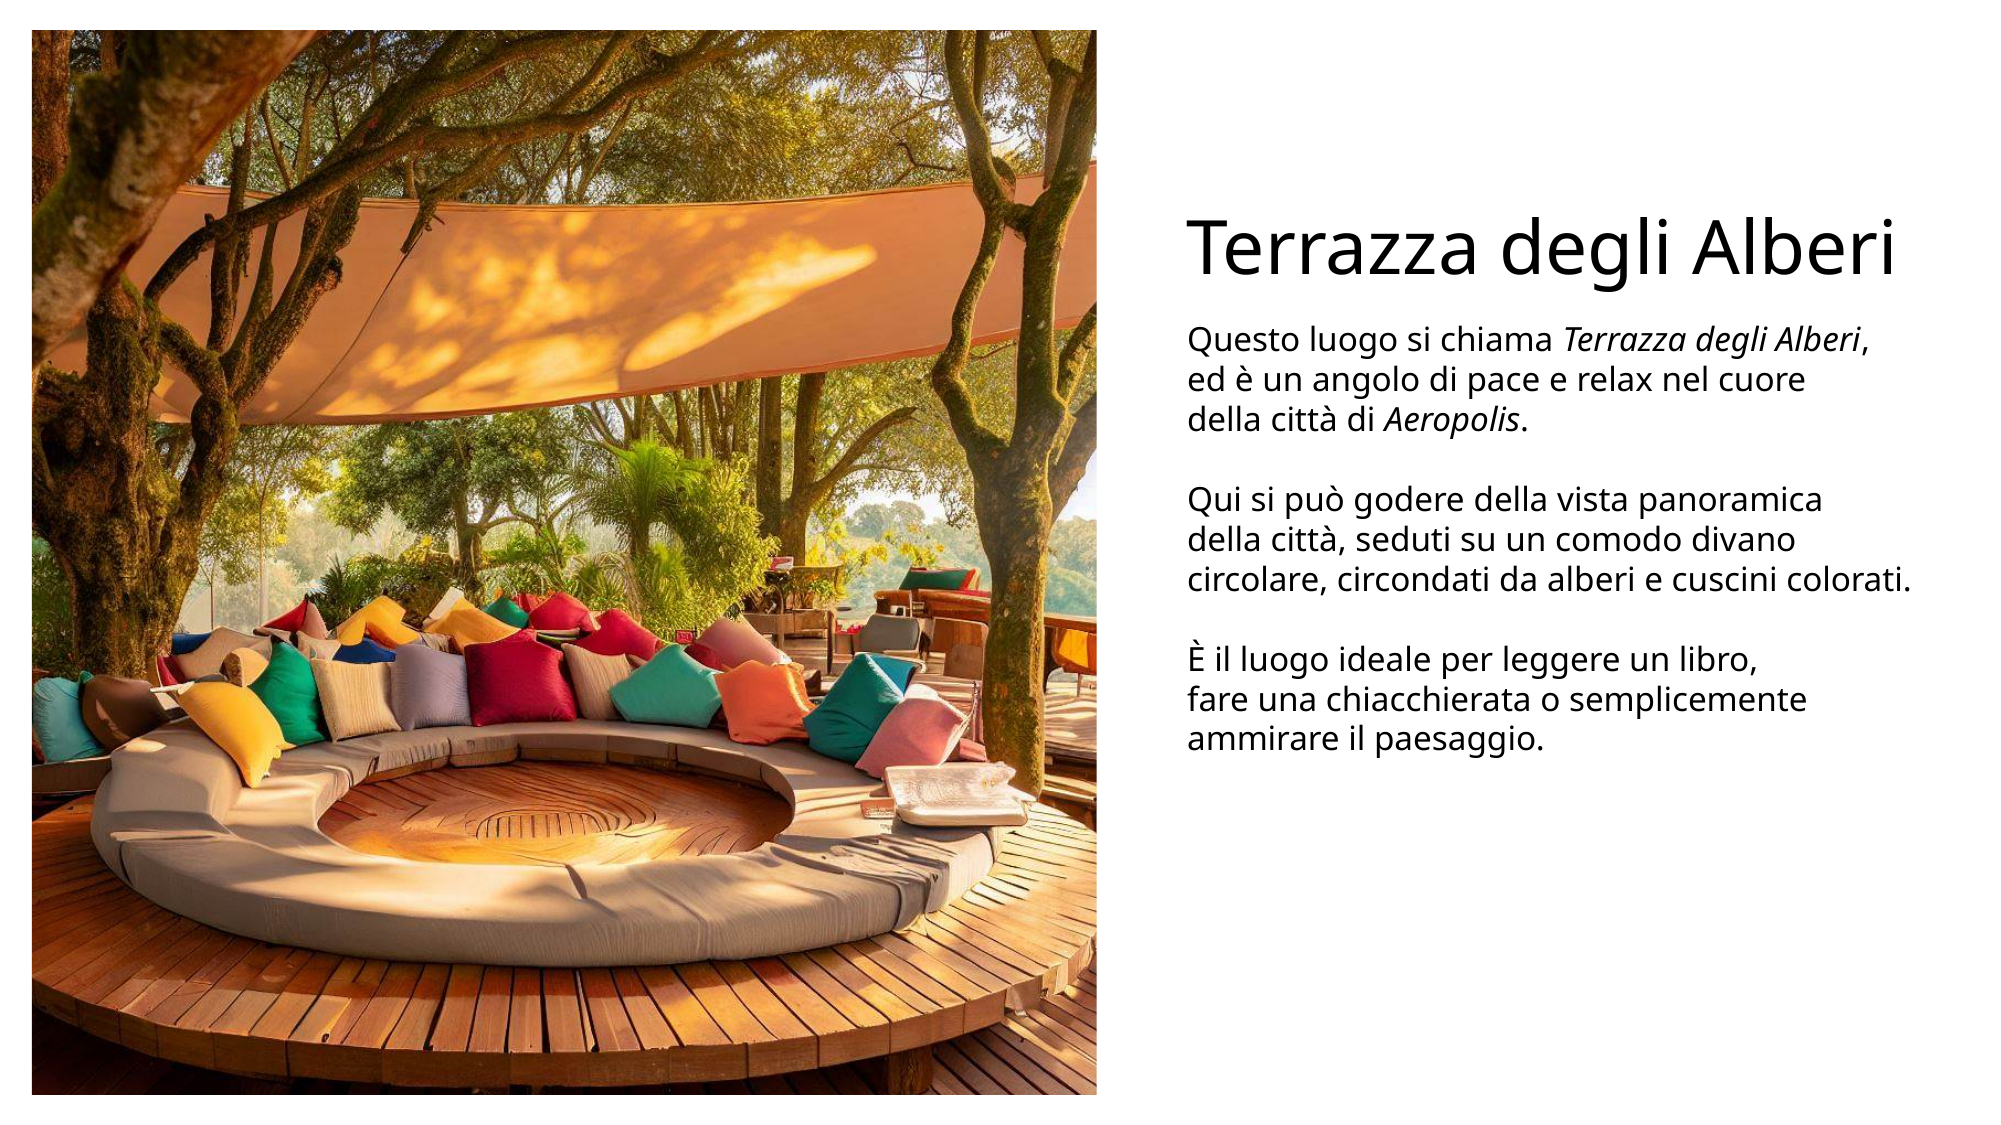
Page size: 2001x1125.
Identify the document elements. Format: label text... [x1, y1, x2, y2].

picture [31, 30, 1097, 1095]
text_box Terrazza degli Alberi [1171, 191, 1966, 297]
text_box Questo luogo si chiama Terrazza degli Alberi, ed è un angolo di pace e relax nel cuore della città di Aeropolis. Qui si può godere della vista panoramica della città, seduti su un comodo divano circolare, circondati da alberi e cuscini colorati. È il luogo ideale per leggere un libro, fare una chiacchierata o semplicemente ammirare il paesaggio. [1172, 310, 1951, 766]
